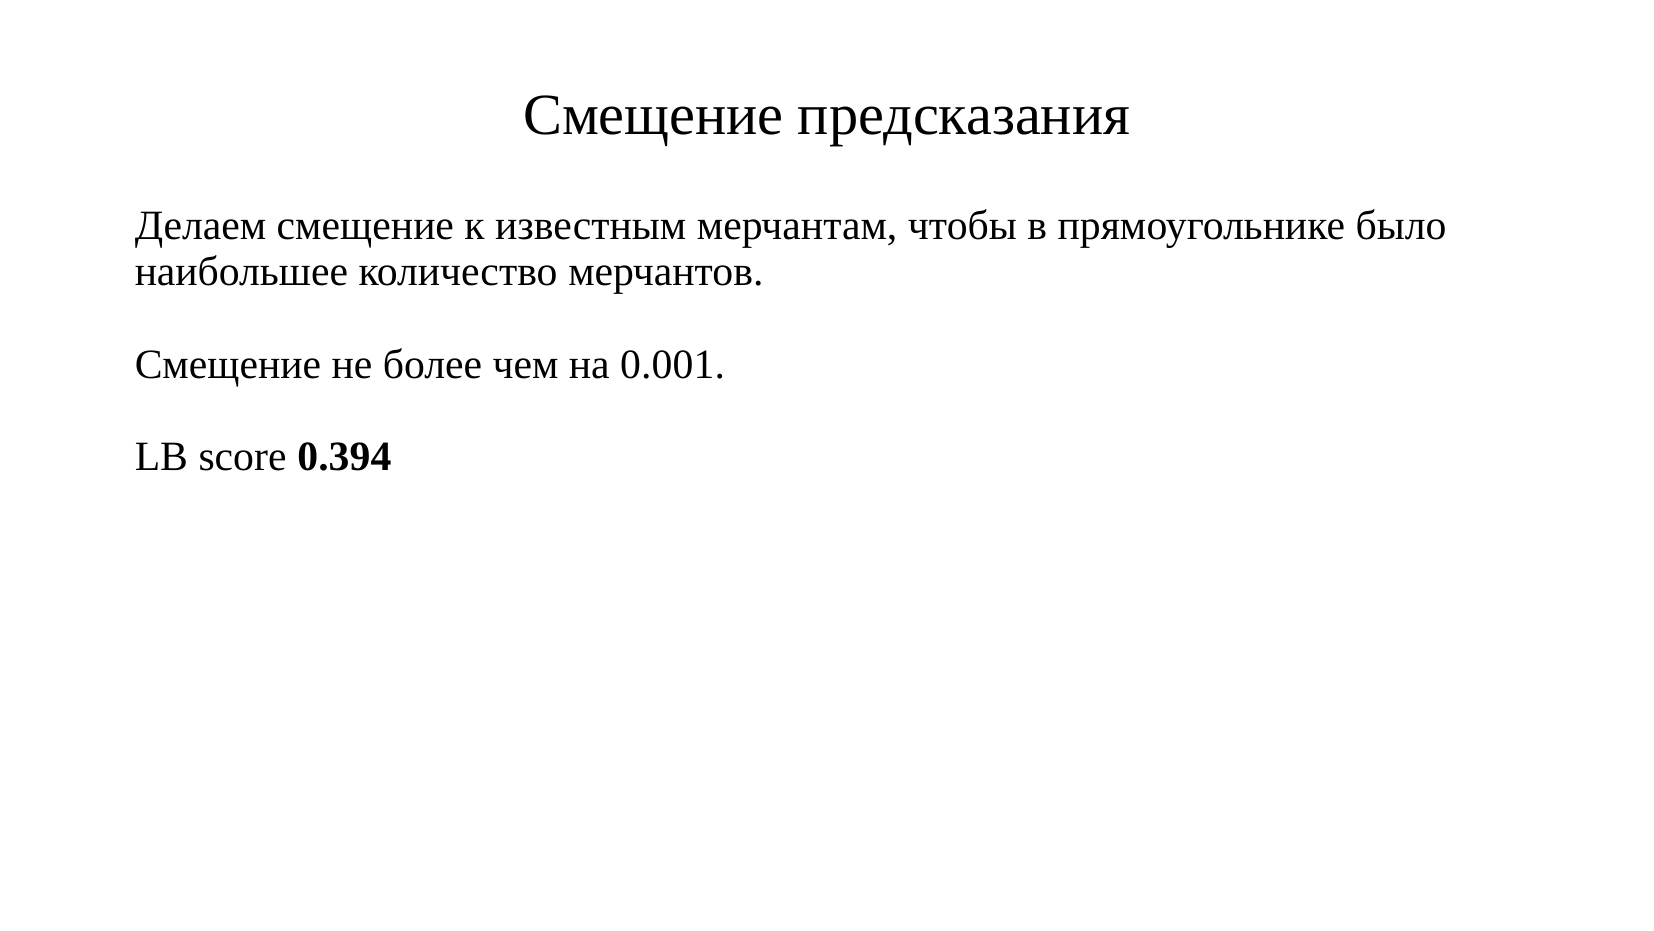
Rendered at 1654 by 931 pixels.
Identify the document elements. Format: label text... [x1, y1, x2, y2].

text_box Смещение предсказания [508, 75, 1145, 155]
text_box Делаем смещение к известным мерчантам, чтобы в прямоугольнике было наибольшее количество мерчантов. Смещение не более чем на 0.001. LB score 0.394 [120, 195, 1474, 490]
